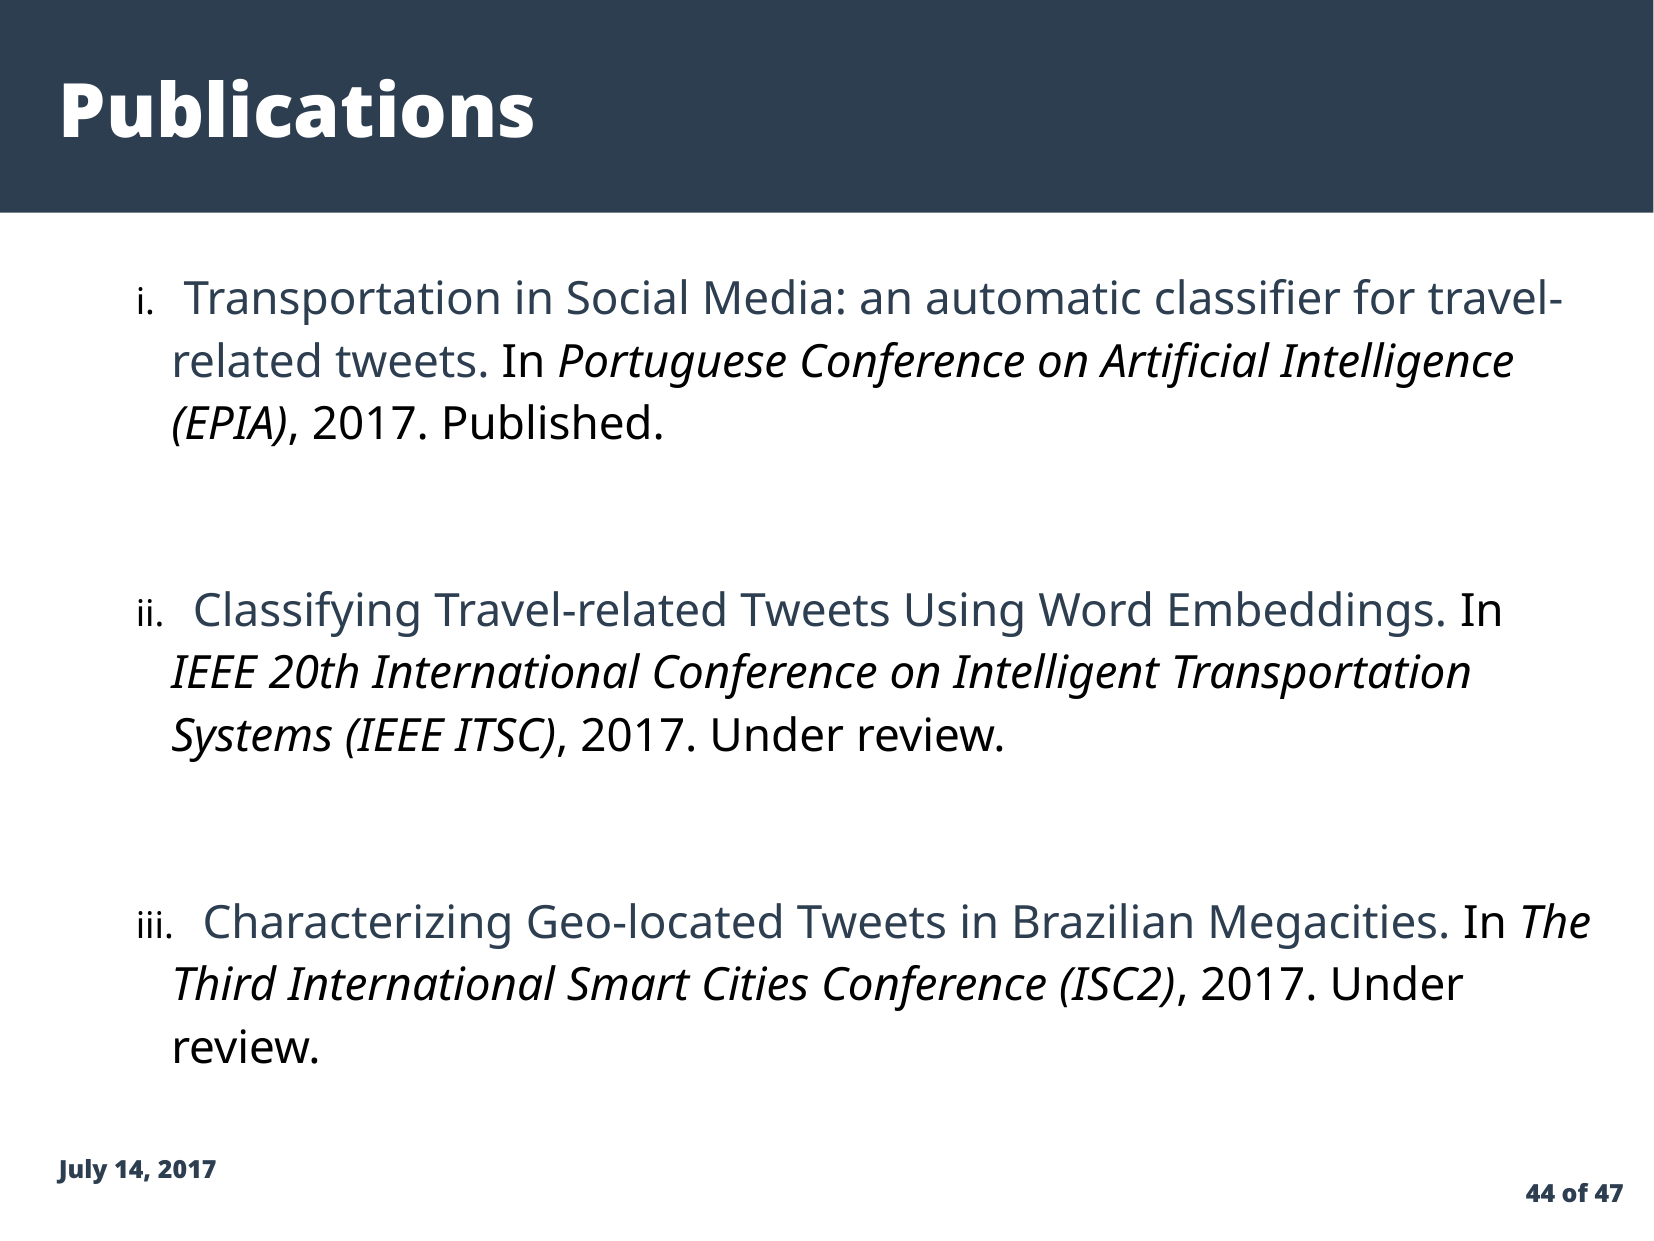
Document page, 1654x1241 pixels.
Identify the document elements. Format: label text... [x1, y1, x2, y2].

title Publications [59, 29, 1595, 187]
text_box Transportation in Social Media: an automatic classifier for travel-related tweets. In Portuguese Conference on Artificial Intelligence (EPIA), 2017. Published. Classifying Travel-related Tweets Using Word Embeddings. In IEEE 20th International Conference on Intelligent Transportation Systems (IEEE ITSC), 2017. Under review. Characterizing Geo-located Tweets in Brazilian Megacities. In The Third International Smart Cities Conference (ISC2), 2017. Under review. [82, 265, 1595, 1062]
